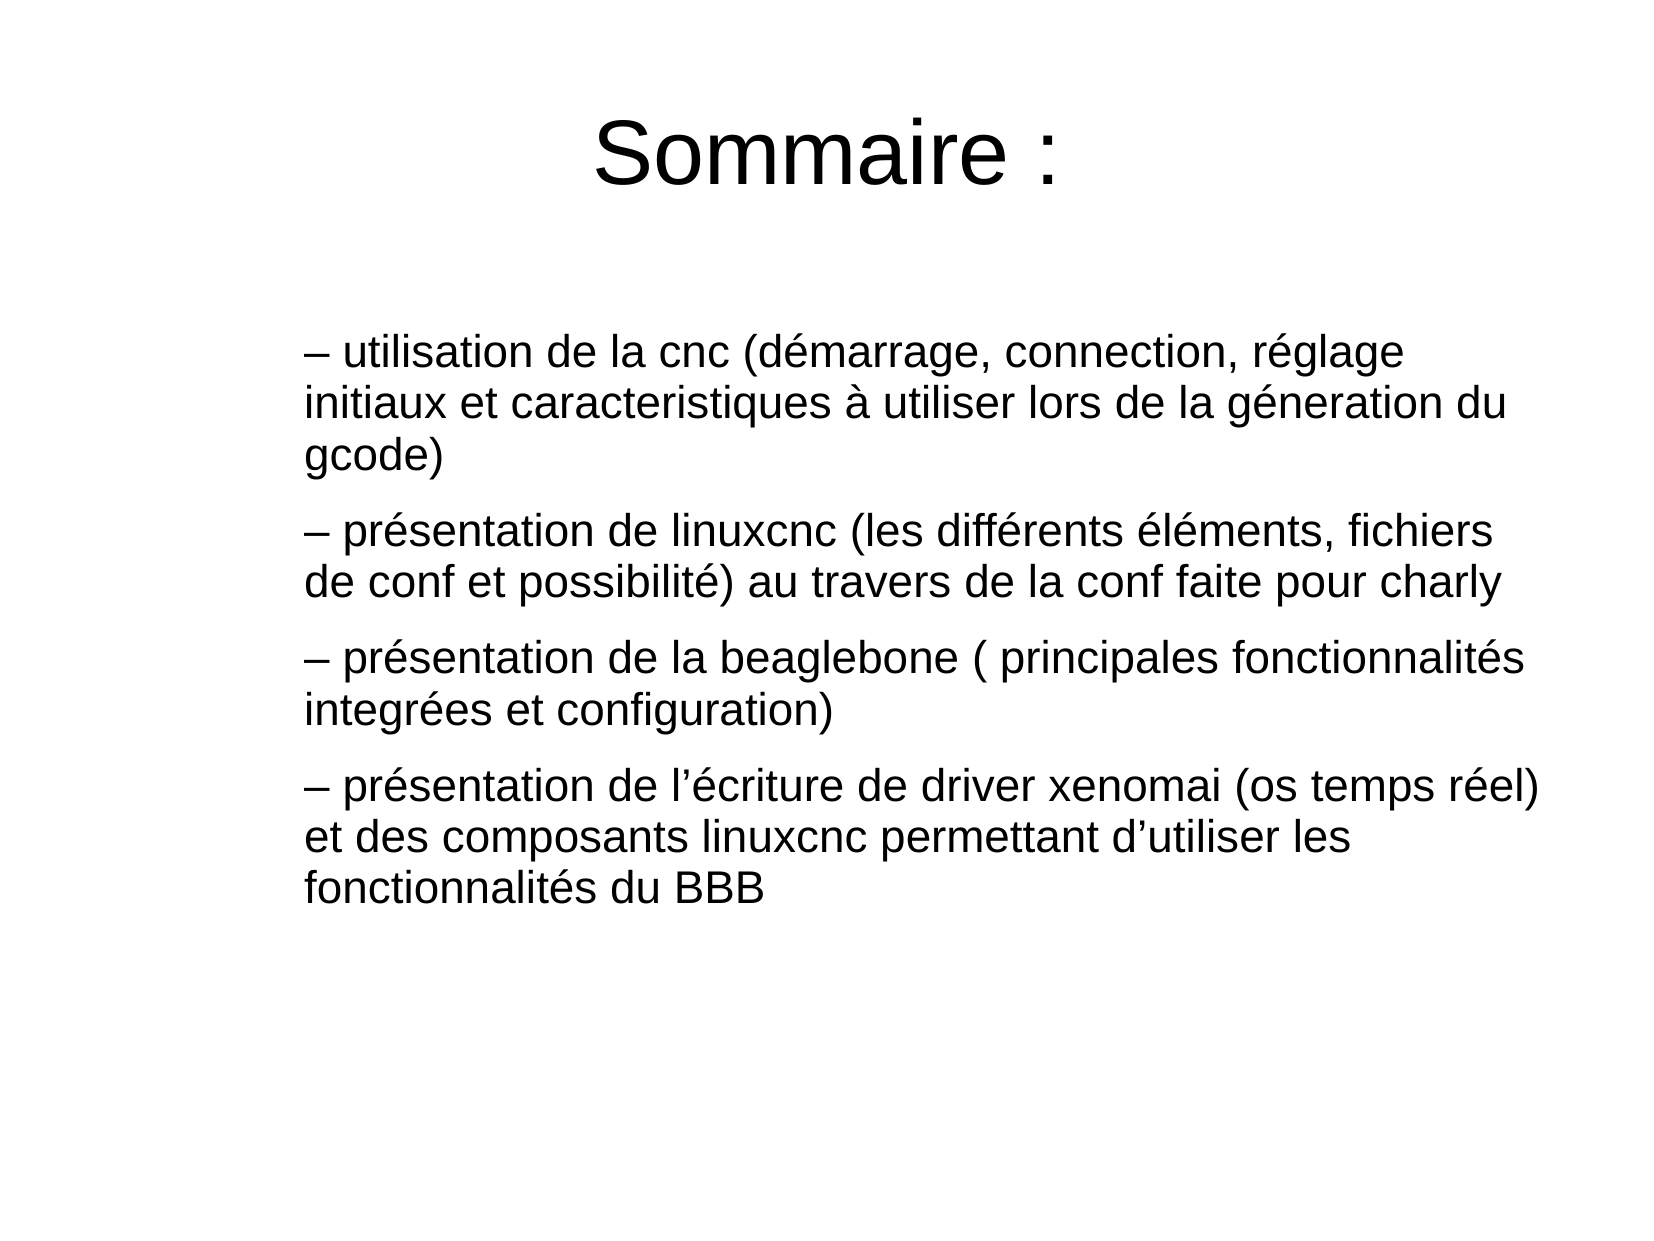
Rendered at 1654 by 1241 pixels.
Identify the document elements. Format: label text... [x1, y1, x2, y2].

text_box – utilisation de la cnc (démarrage, connection, réglage initiaux et caracteristiques à utiliser lors de la géneration du gcode) – présentation de linuxcnc (les différents éléments, fichiers de conf et possibilité) au travers de la conf faite pour charly – présentation de la beaglebone ( principales fonctionnalités integrées et configuration) – présentation de l’écriture de driver xenomai (os temps réel) et des composants linuxcnc permettant d’utiliser les fonctionnalités du BBB [289, 318, 1571, 921]
title Sommaire : [82, 49, 1571, 257]
